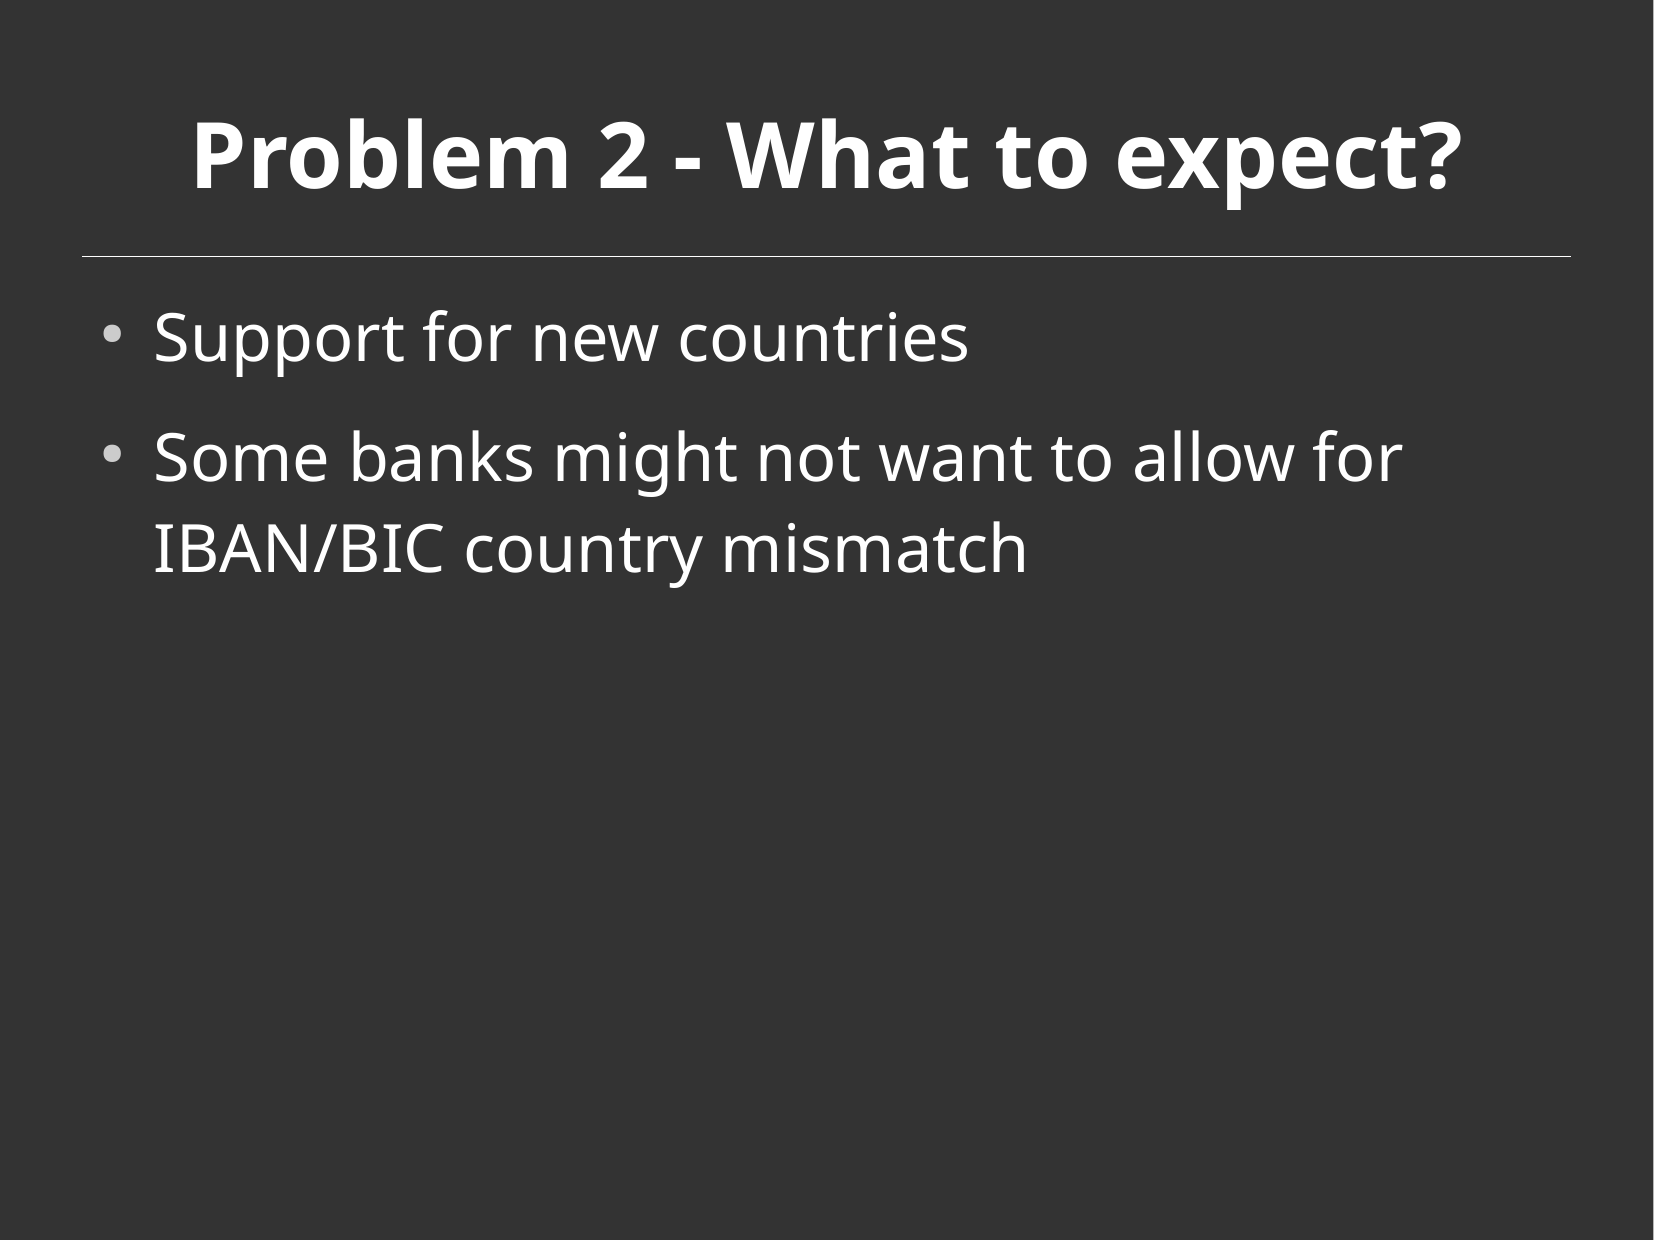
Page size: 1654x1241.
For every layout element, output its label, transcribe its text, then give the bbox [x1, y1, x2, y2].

title Problem 2 - What to expect? [82, 49, 1571, 257]
list Support for new countries Some banks might not want to allow for IBAN/BIC country mismatch [82, 290, 1571, 1010]
